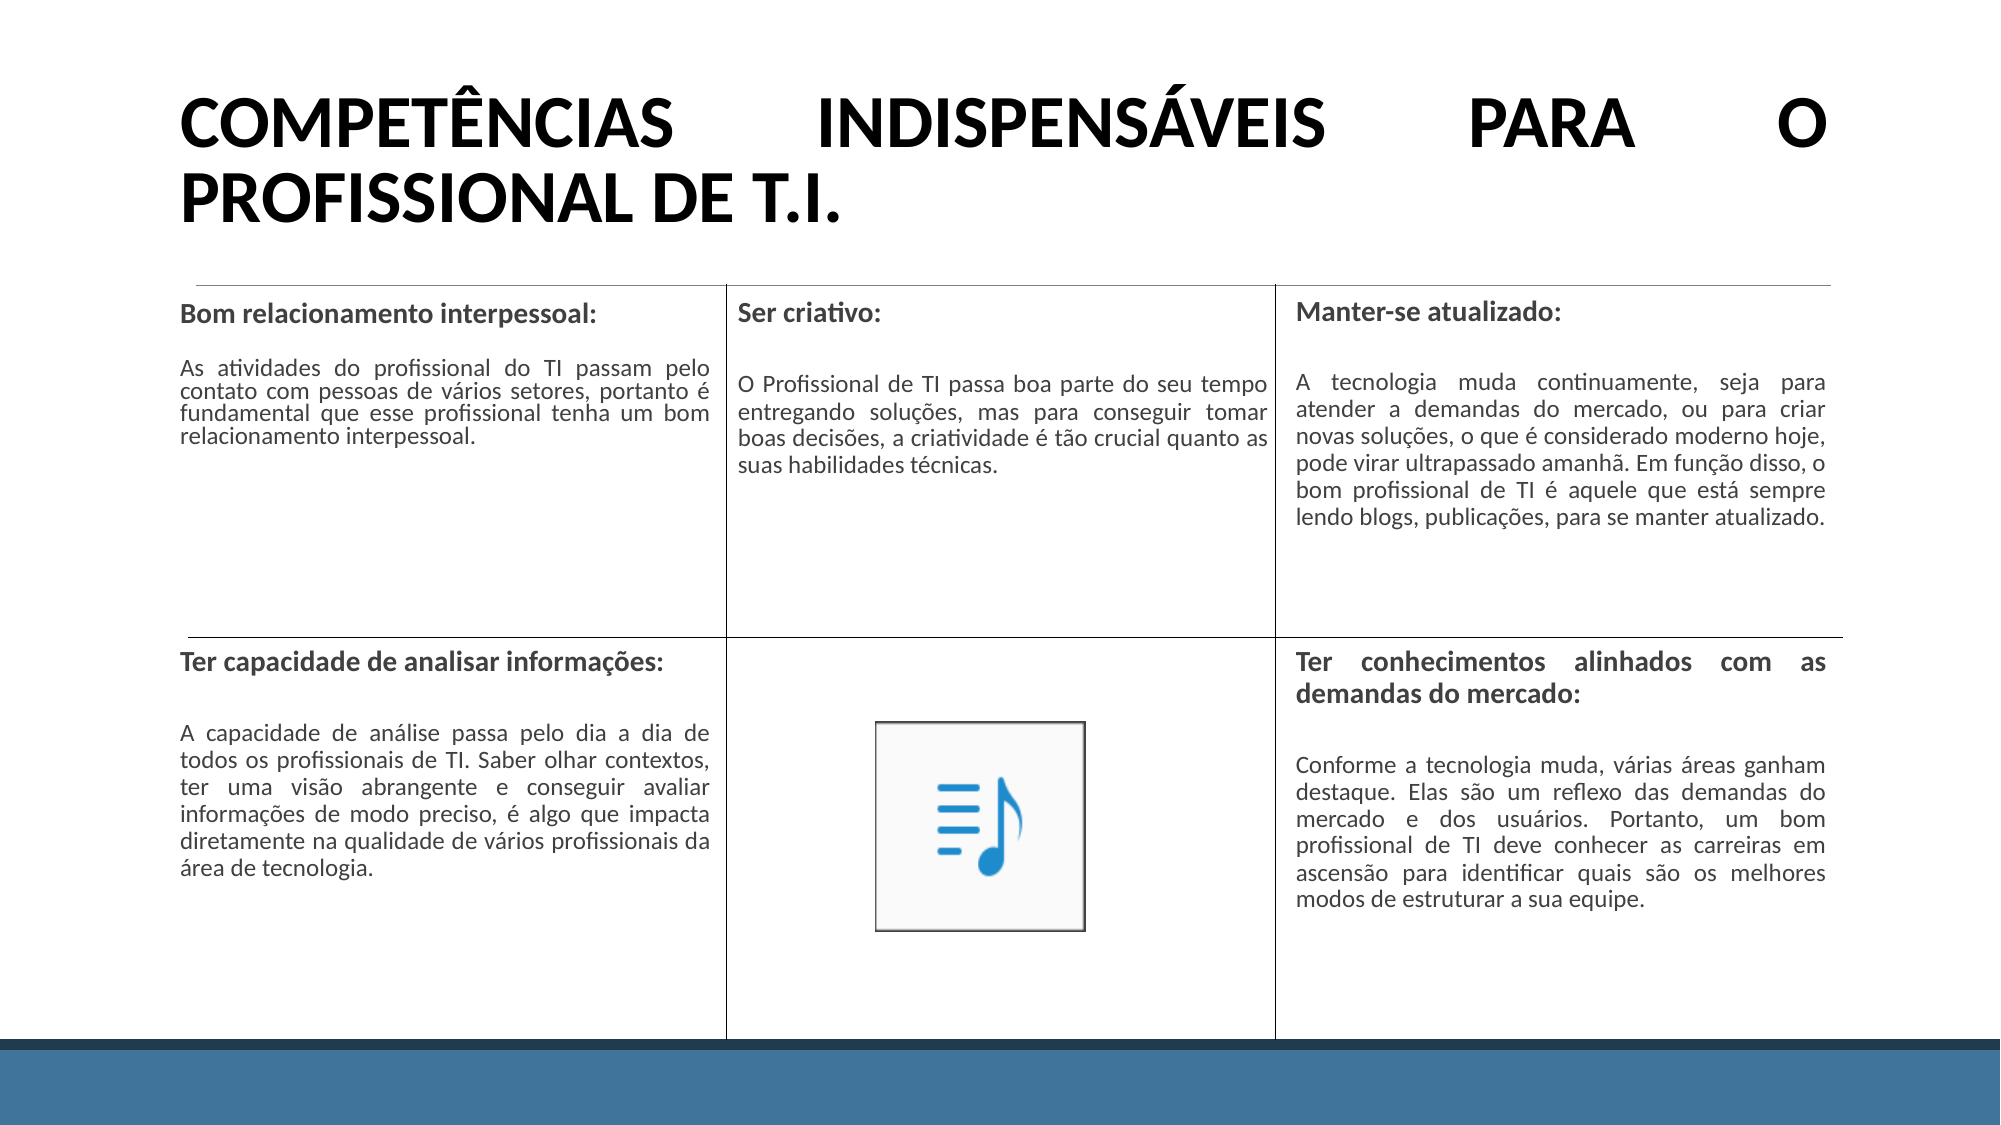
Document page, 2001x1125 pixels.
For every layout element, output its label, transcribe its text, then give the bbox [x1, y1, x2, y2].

list Bom relacionamento interpessoal: As atividades do profissional do TI passam pelo contato com pessoas de vários setores, portanto é fundamental que esse profissional tenha um bom relacionamento interpessoal. [180, 302, 712, 618]
text_box [874, 720, 1087, 934]
title COMPETÊNCIAS INDISPENSÁVEIS PARA O PROFISSIONAL DE T.I. [180, 47, 1830, 285]
list Manter-se atualizado: A tecnologia muda continuamente, seja para atender a demandas do mercado, ou para criar novas soluções, o que é considerado moderno hoje, pode virar ultrapassado amanhã. Em função disso, o bom profissional de TI é aquele que está sempre lendo blogs, publicações, para se manter atualizado. [1295, 296, 1828, 612]
list Ser criativo: O Profissional de TI passa boa parte do seu tempo entregando soluções, mas para conseguir tomar boas decisões, a criatividade é tão crucial quanto as suas habilidades técnicas. [737, 296, 1270, 612]
list Ter capacidade de analisar informações: A capacidade de análise passa pelo dia a dia de todos os profissionais de TI. Saber olhar contextos, ter uma visão abrangente e conseguir avaliar informações de modo preciso, é algo que impacta diretamente na qualidade de vários profissionais da área de tecnologia. [180, 647, 712, 963]
list Ter conhecimentos alinhados com as demandas do mercado: Conforme a tecnologia muda, várias áreas ganham destaque. Elas são um reflexo das demandas do mercado e dos usuários. Portanto, um bom profissional de TI deve conhecer as carreiras em ascensão para identificar quais são os melhores modos de estruturar a sua equipe. [1295, 647, 1828, 963]
